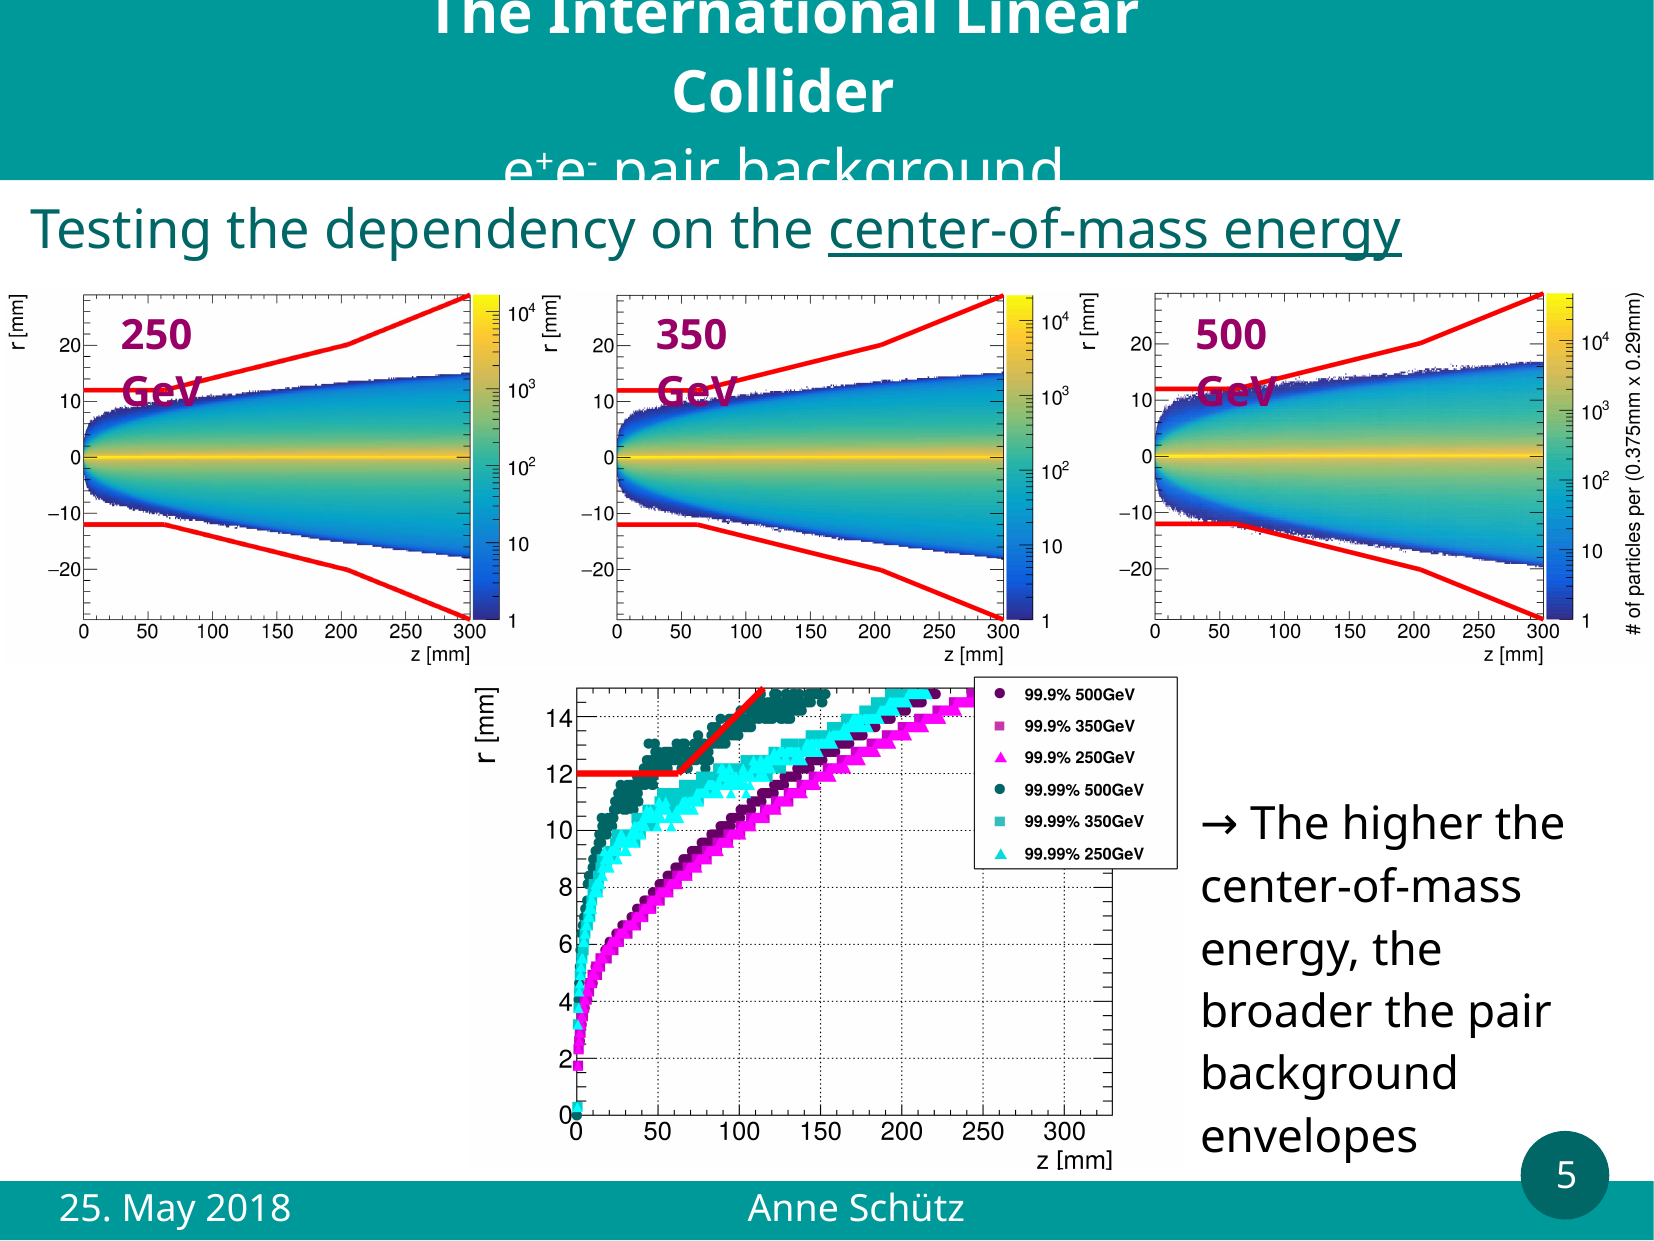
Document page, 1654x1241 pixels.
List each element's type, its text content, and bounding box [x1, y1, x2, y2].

text_box Testing the dependency on the center-of-mass energy [30, 188, 1636, 267]
text_box 250 GeV [105, 297, 286, 373]
text_box → The higher the center-of-mass energy, the broader the pair background envelopes [1200, 846, 1621, 1111]
picture [470, 671, 1184, 1171]
text_box 500 GeV [1180, 297, 1361, 373]
picture [4, 290, 1648, 666]
title The International Linear Collider e+e- pair background [426, 0, 1227, 181]
text_box 350 GeV [640, 297, 821, 373]
